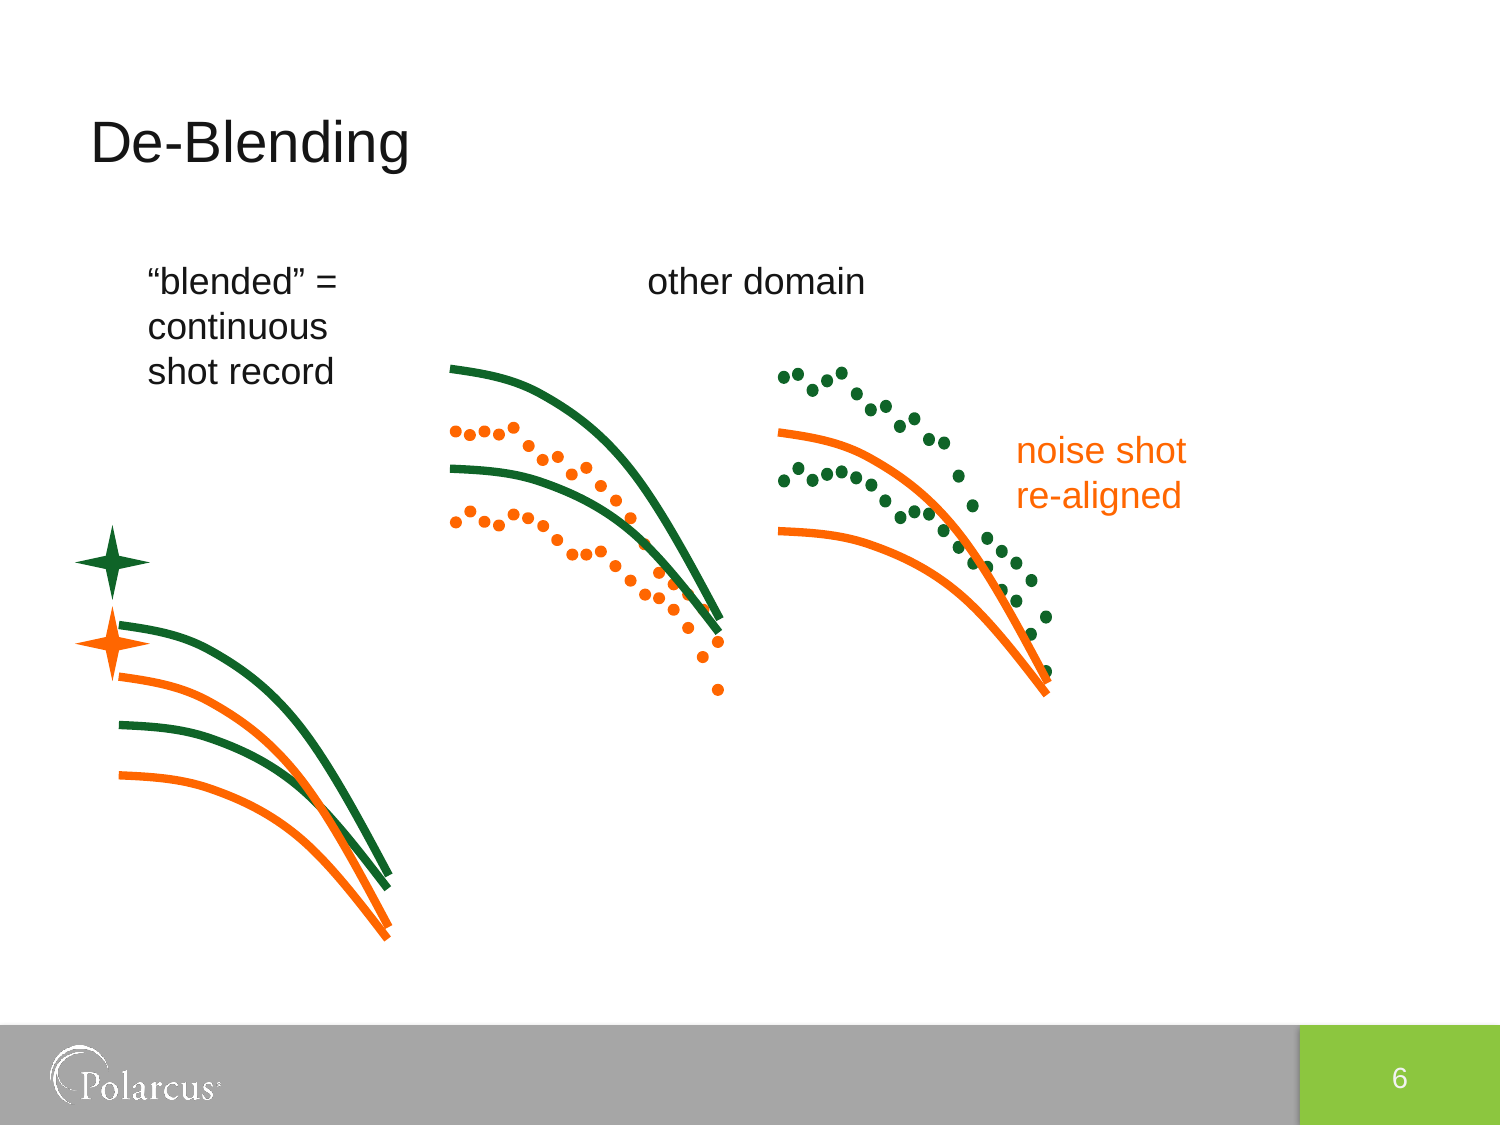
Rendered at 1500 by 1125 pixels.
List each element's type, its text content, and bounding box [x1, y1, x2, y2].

text_box [794, 463, 803, 473]
text_box [895, 421, 904, 431]
text_box [997, 546, 1006, 556]
text_box [74, 524, 150, 600]
text_box [1027, 576, 1036, 586]
text_box [567, 470, 576, 479]
text_box [986, 562, 992, 570]
text_box noise shot re-aligned [1001, 418, 1202, 524]
text_box [852, 473, 861, 483]
text_box [524, 442, 533, 450]
text_box [925, 509, 933, 519]
text_box [582, 463, 591, 472]
text_box [823, 376, 832, 386]
text_box [713, 685, 722, 694]
text_box [713, 638, 722, 646]
text_box [596, 547, 605, 556]
text_box [1045, 667, 1050, 675]
text_box [954, 542, 963, 552]
text_box [655, 568, 664, 577]
text_box [896, 513, 905, 523]
text_box [596, 482, 605, 490]
text_box [779, 372, 788, 382]
text_box [538, 456, 547, 464]
text_box [910, 507, 919, 517]
text_box [451, 427, 460, 436]
text_box [910, 414, 919, 424]
text_box [983, 533, 992, 543]
text_box [1027, 629, 1035, 639]
text_box [925, 435, 933, 444]
text_box [641, 590, 650, 599]
text_box [452, 518, 460, 527]
text_box [495, 521, 503, 530]
text_box [1042, 612, 1050, 622]
text_box other domain [632, 250, 881, 310]
list [75, 262, 1425, 1005]
text_box [626, 576, 635, 585]
text_box [780, 476, 788, 486]
text_box [684, 624, 693, 632]
text_box [524, 514, 533, 523]
text_box [808, 475, 817, 485]
text_box [466, 507, 475, 516]
text_box [867, 480, 876, 490]
text_box [837, 368, 846, 378]
text_box [74, 606, 150, 682]
text_box [626, 514, 635, 523]
text_box [968, 501, 977, 511]
picture [50, 1045, 221, 1105]
text_box [940, 438, 949, 448]
text_box [881, 496, 890, 506]
text_box [465, 431, 474, 439]
text_box [969, 559, 976, 568]
text_box [553, 536, 562, 544]
text_box [612, 496, 620, 505]
text_box [539, 522, 548, 531]
text_box [553, 453, 562, 461]
text_box [480, 427, 489, 436]
text_box [1012, 596, 1021, 606]
text_box [866, 405, 875, 415]
text_box [611, 562, 620, 571]
text_box [808, 385, 817, 395]
text_box [582, 550, 591, 559]
text_box [698, 653, 707, 662]
text_box [509, 423, 518, 432]
text_box [823, 469, 832, 479]
text_box [480, 517, 489, 526]
text_box “blended” = continuous shot record [132, 249, 354, 400]
text_box [794, 369, 802, 379]
text_box [669, 580, 677, 589]
text_box [1000, 585, 1006, 593]
text_box [568, 550, 577, 559]
title De-Blending [75, 45, 1425, 233]
text_box [655, 594, 664, 603]
text_box [939, 526, 948, 536]
text_box [881, 401, 890, 411]
text_box [852, 389, 861, 399]
text_box [509, 510, 518, 519]
text_box [669, 605, 678, 614]
text_box [954, 471, 963, 481]
text_box [495, 430, 503, 439]
text_box [837, 467, 846, 477]
text_box [1012, 558, 1021, 568]
